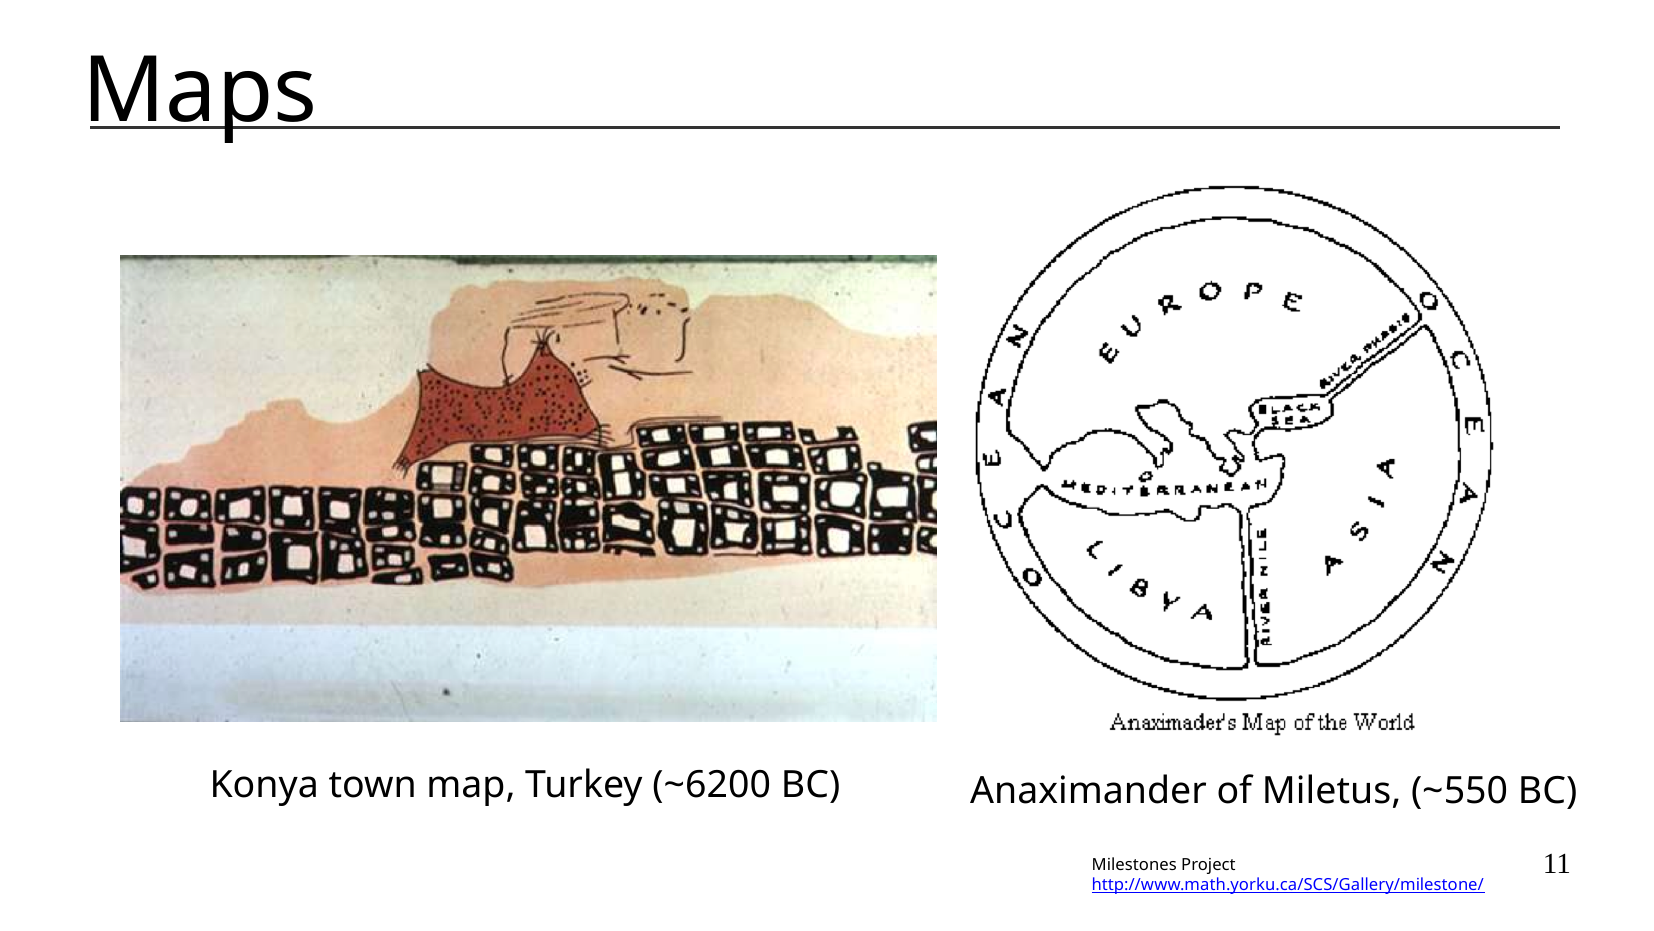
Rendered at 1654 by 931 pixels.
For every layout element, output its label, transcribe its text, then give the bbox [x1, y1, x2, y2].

title Maps [82, 32, 1571, 140]
picture [120, 255, 937, 722]
text_box Milestones Project http://www.math.yorku.ca/SCS/Gallery/milestone/ [1085, 847, 1500, 904]
text_box Konya town map, Turkey (~6200 BC) [194, 750, 894, 811]
text_box Anaximander of Miletus, (~550 BC) [955, 756, 1620, 863]
picture [945, 164, 1527, 749]
